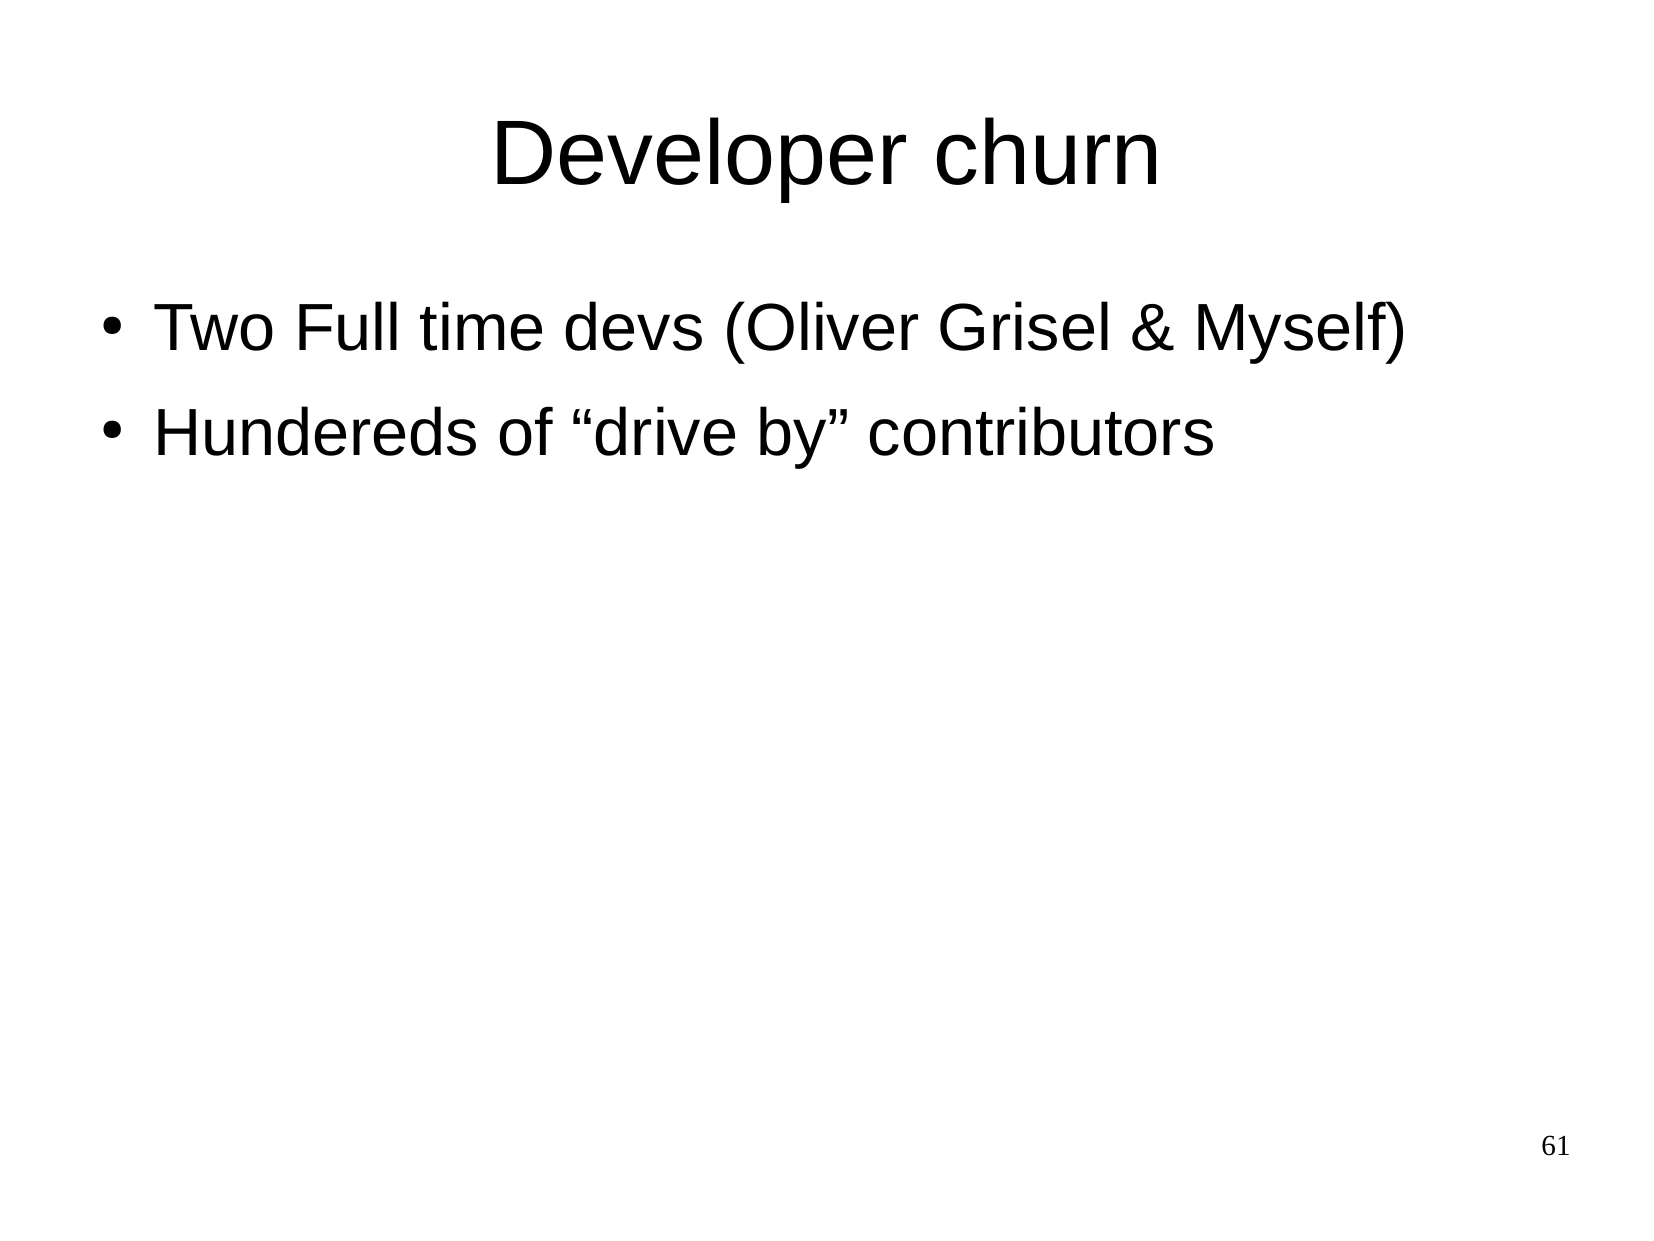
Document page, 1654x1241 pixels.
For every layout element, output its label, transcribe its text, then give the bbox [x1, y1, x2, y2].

list Two Full time devs (Oliver Grisel & Myself) Hundereds of “drive by” contributors [82, 290, 1571, 1010]
title Developer churn [82, 49, 1571, 257]
